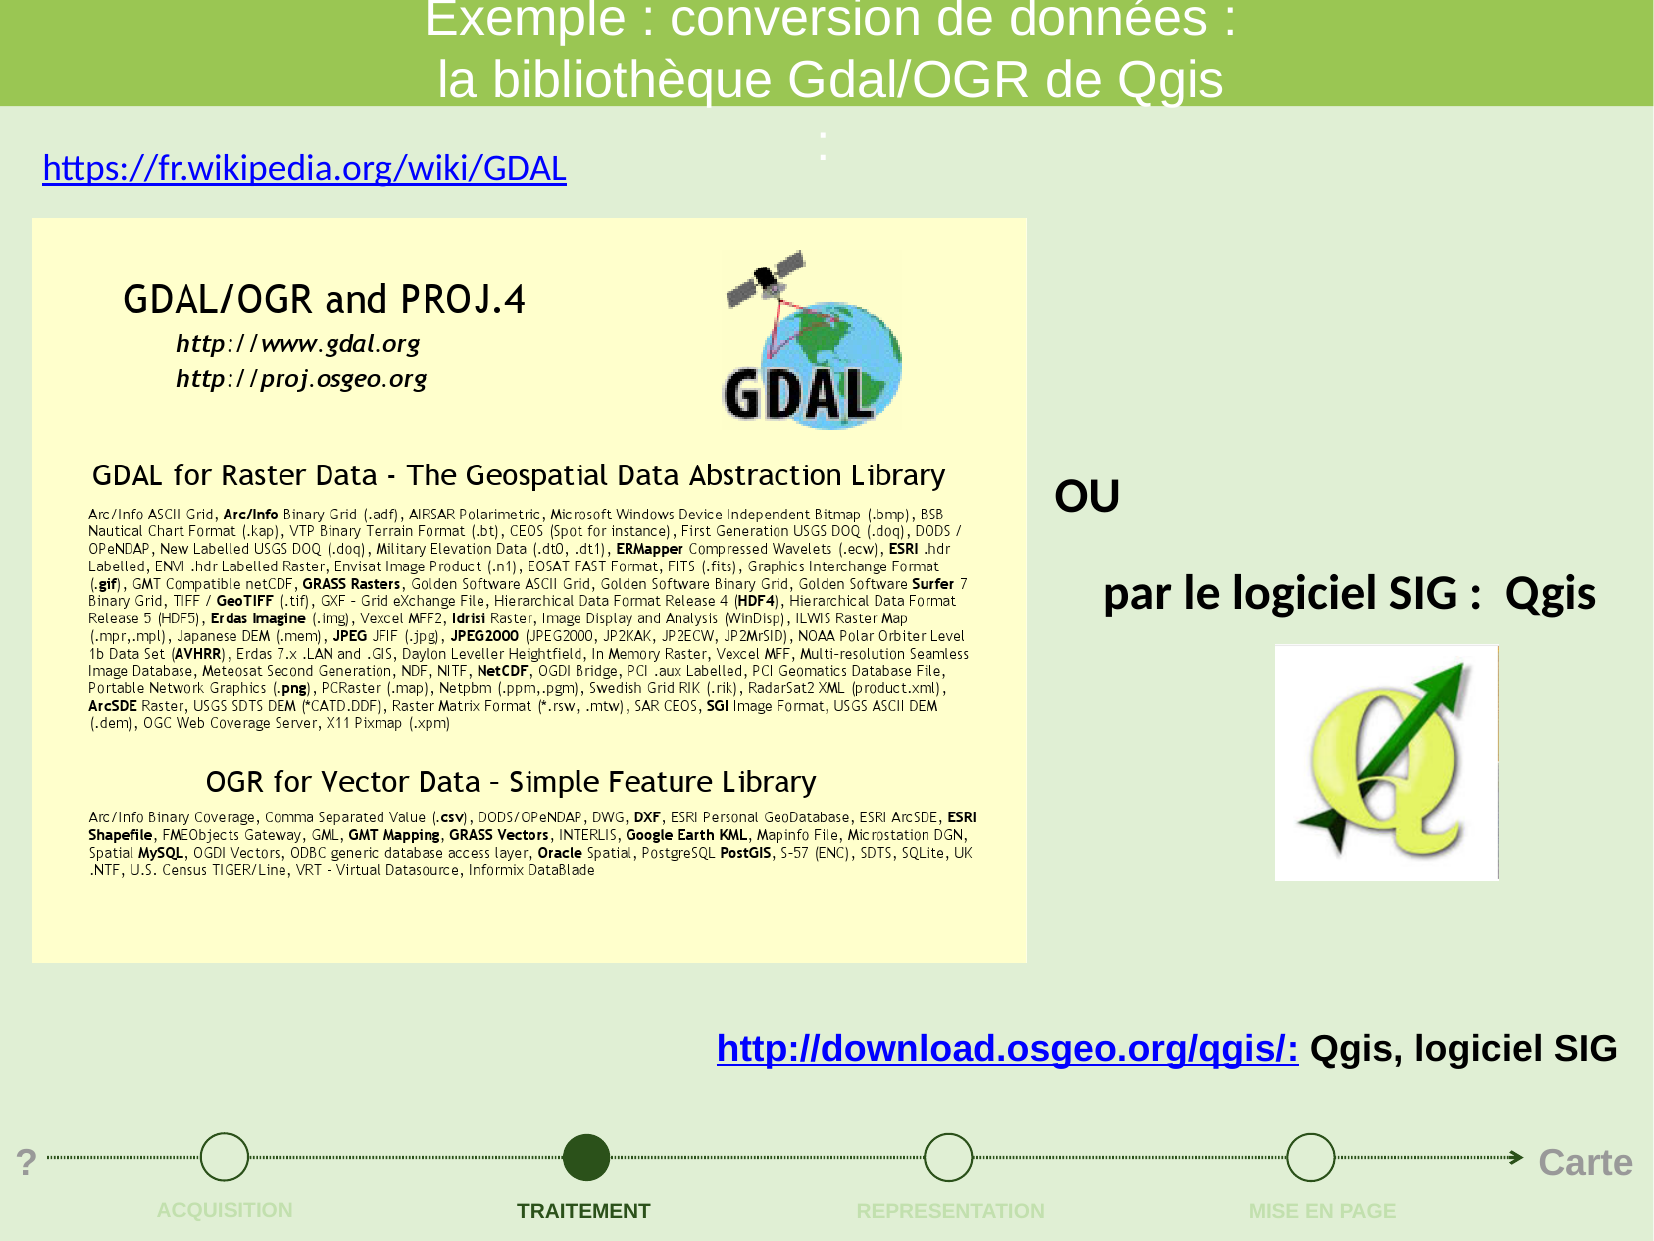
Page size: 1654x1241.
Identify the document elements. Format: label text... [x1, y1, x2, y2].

text_box REPRESENTATION [841, 1190, 1060, 1231]
text_box [1287, 1133, 1335, 1182]
text_box http://download.osgeo.org/qgis/: Qgis, logiciel SIG [701, 1020, 1636, 1119]
text_box ACQUISITION [141, 1189, 308, 1230]
text_box OU [1039, 454, 1137, 530]
picture [1275, 644, 1499, 881]
text_box TRAITEMENT [502, 1190, 666, 1231]
text_box https://fr.wikipedia.org/wiki/GDAL [27, 135, 583, 241]
text_box par le logiciel SIG : Qgis [1088, 552, 1632, 628]
text_box [925, 1133, 973, 1182]
title Exemple : conversion de données : la bibliothèque Gdal/OGR de Qgis : [94, 0, 1583, 181]
text_box Carte [1523, 1130, 1649, 1190]
picture [32, 218, 1027, 963]
text_box MISE EN PAGE [1234, 1190, 1412, 1231]
text_box [563, 1133, 611, 1182]
text_box ? [0, 1130, 54, 1190]
text_box [200, 1133, 249, 1181]
